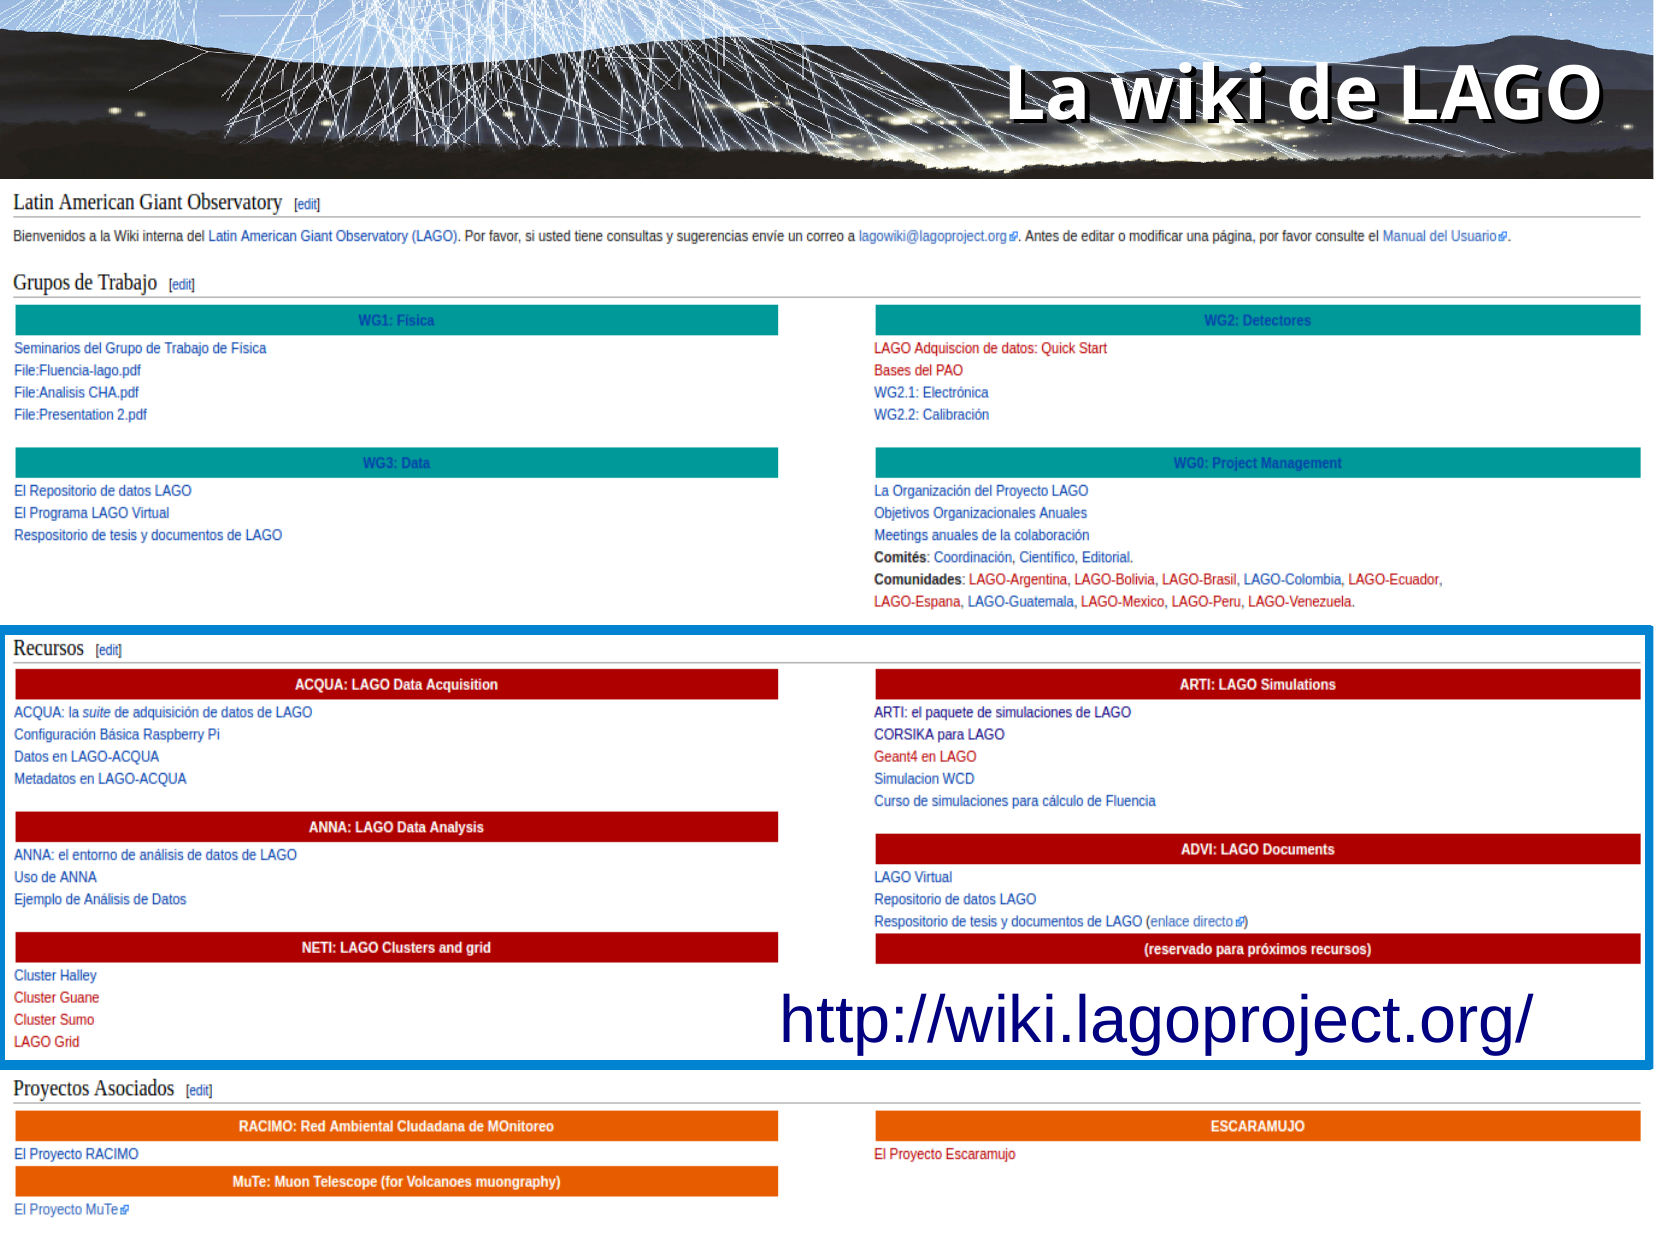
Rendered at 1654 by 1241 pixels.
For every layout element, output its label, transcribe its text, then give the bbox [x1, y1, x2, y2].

picture [0, 0, 1654, 626]
picture [0, 1069, 1654, 1241]
text_box http://wiki.lagoproject.org/ [765, 975, 1576, 1065]
picture [5, 635, 1645, 1060]
title La wiki de LAGO [45, 15, 1606, 166]
